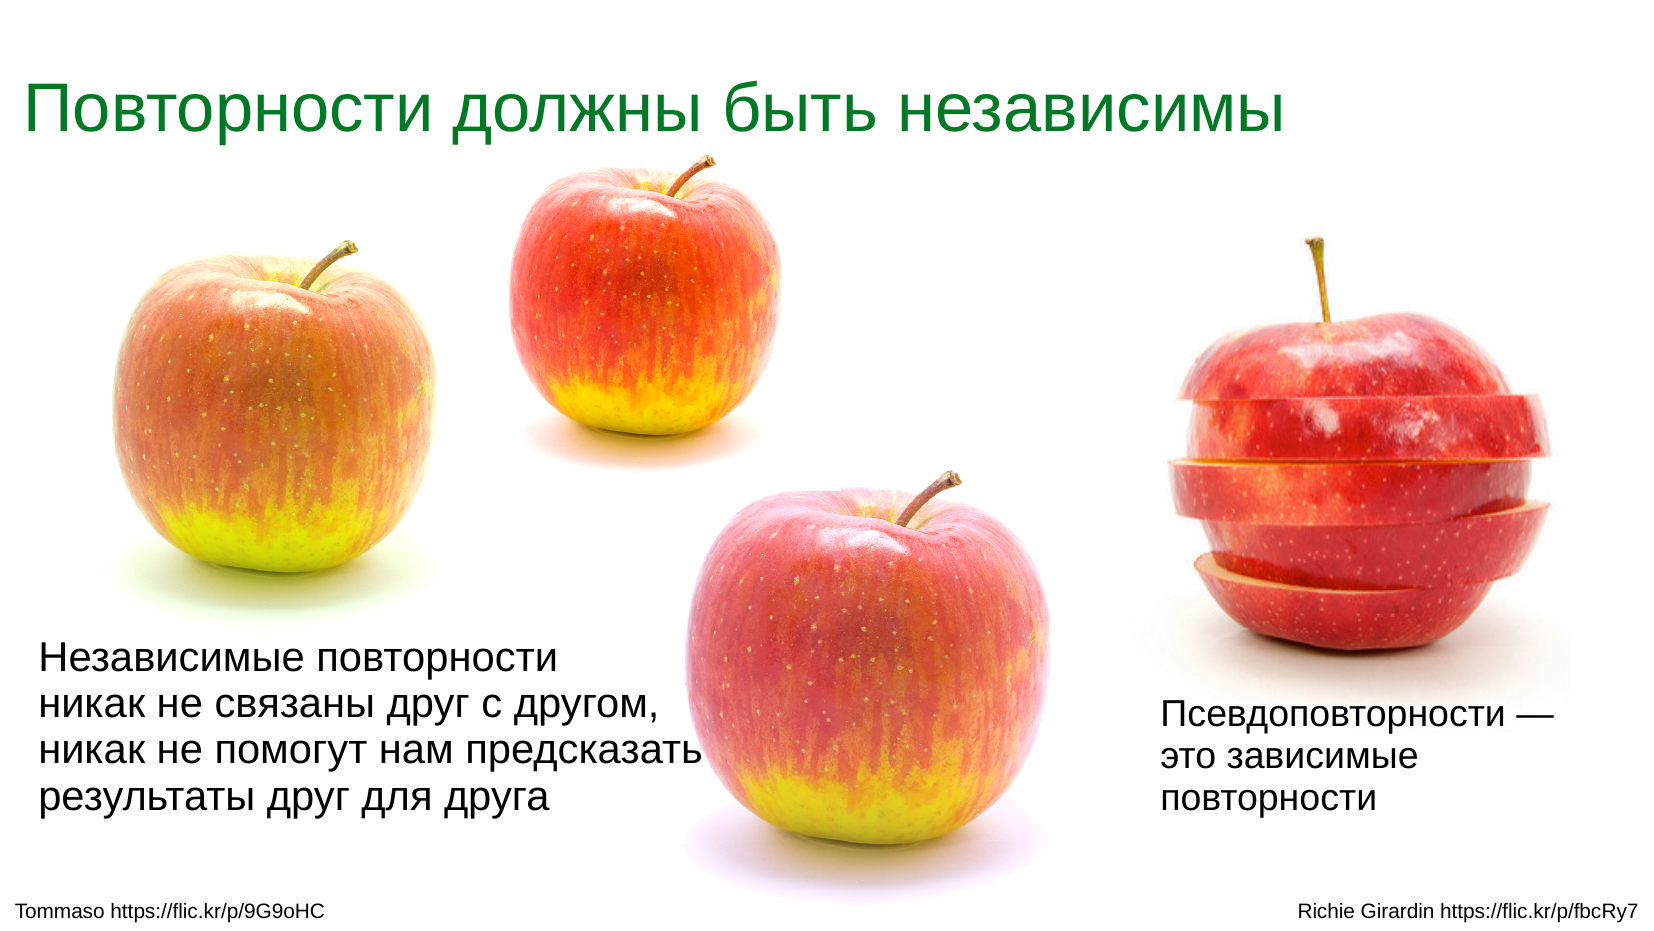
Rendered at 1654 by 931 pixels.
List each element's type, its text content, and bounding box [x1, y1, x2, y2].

text_box Tommaso https://flic.kr/p/9G9oHC [0, 873, 590, 931]
text_box Независимые повторности никак не связаны друг с другом, никак не помогут нам предсказать результаты друг для друга [23, 625, 745, 839]
picture [27, 147, 1571, 918]
title Повторности должны быть независимы [23, 23, 1630, 193]
text_box Richie Girardin https://flic.kr/p/fbcRy7 [1007, 873, 1654, 931]
text_box Псевдоповторности — это зависимые повторности [1145, 685, 1630, 825]
